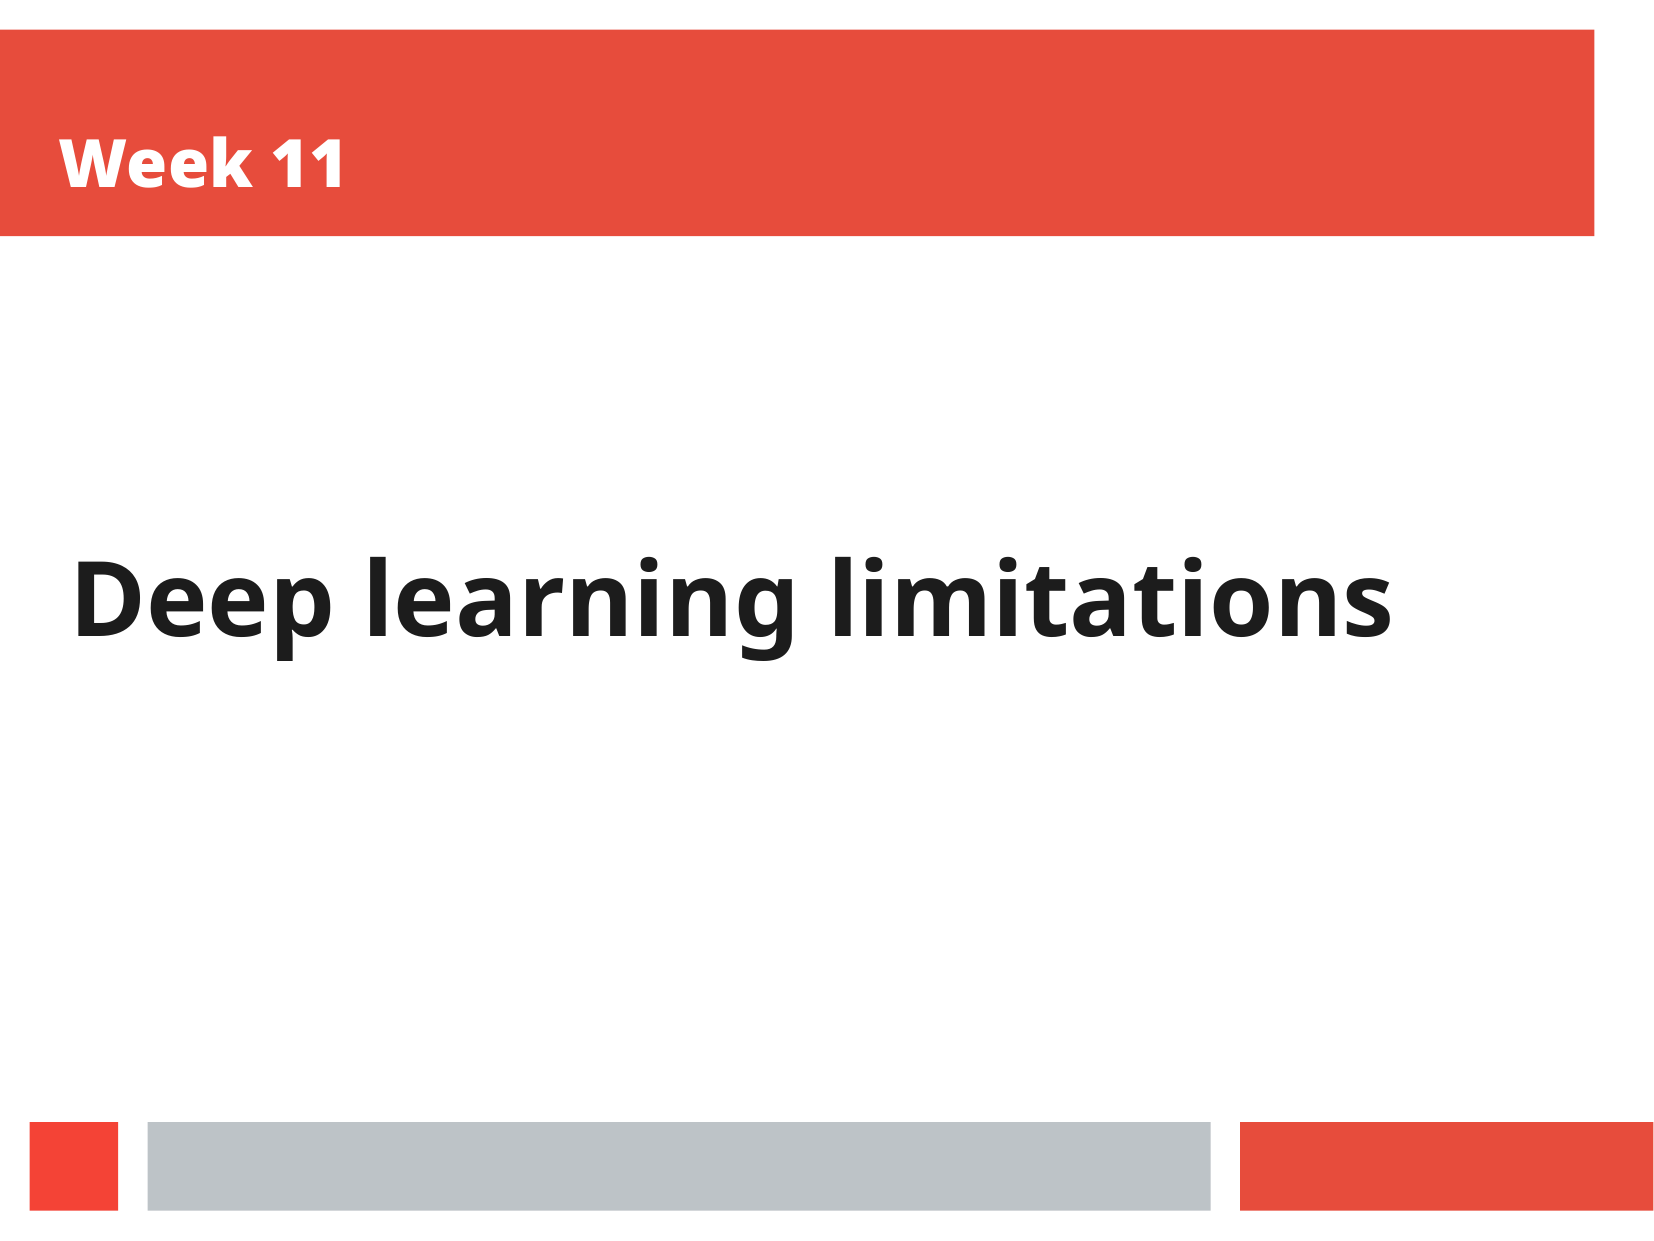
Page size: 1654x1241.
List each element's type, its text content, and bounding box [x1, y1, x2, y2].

subtitle Deep learning limitations [69, 525, 1576, 1241]
title Week 11 [59, 59, 1595, 207]
